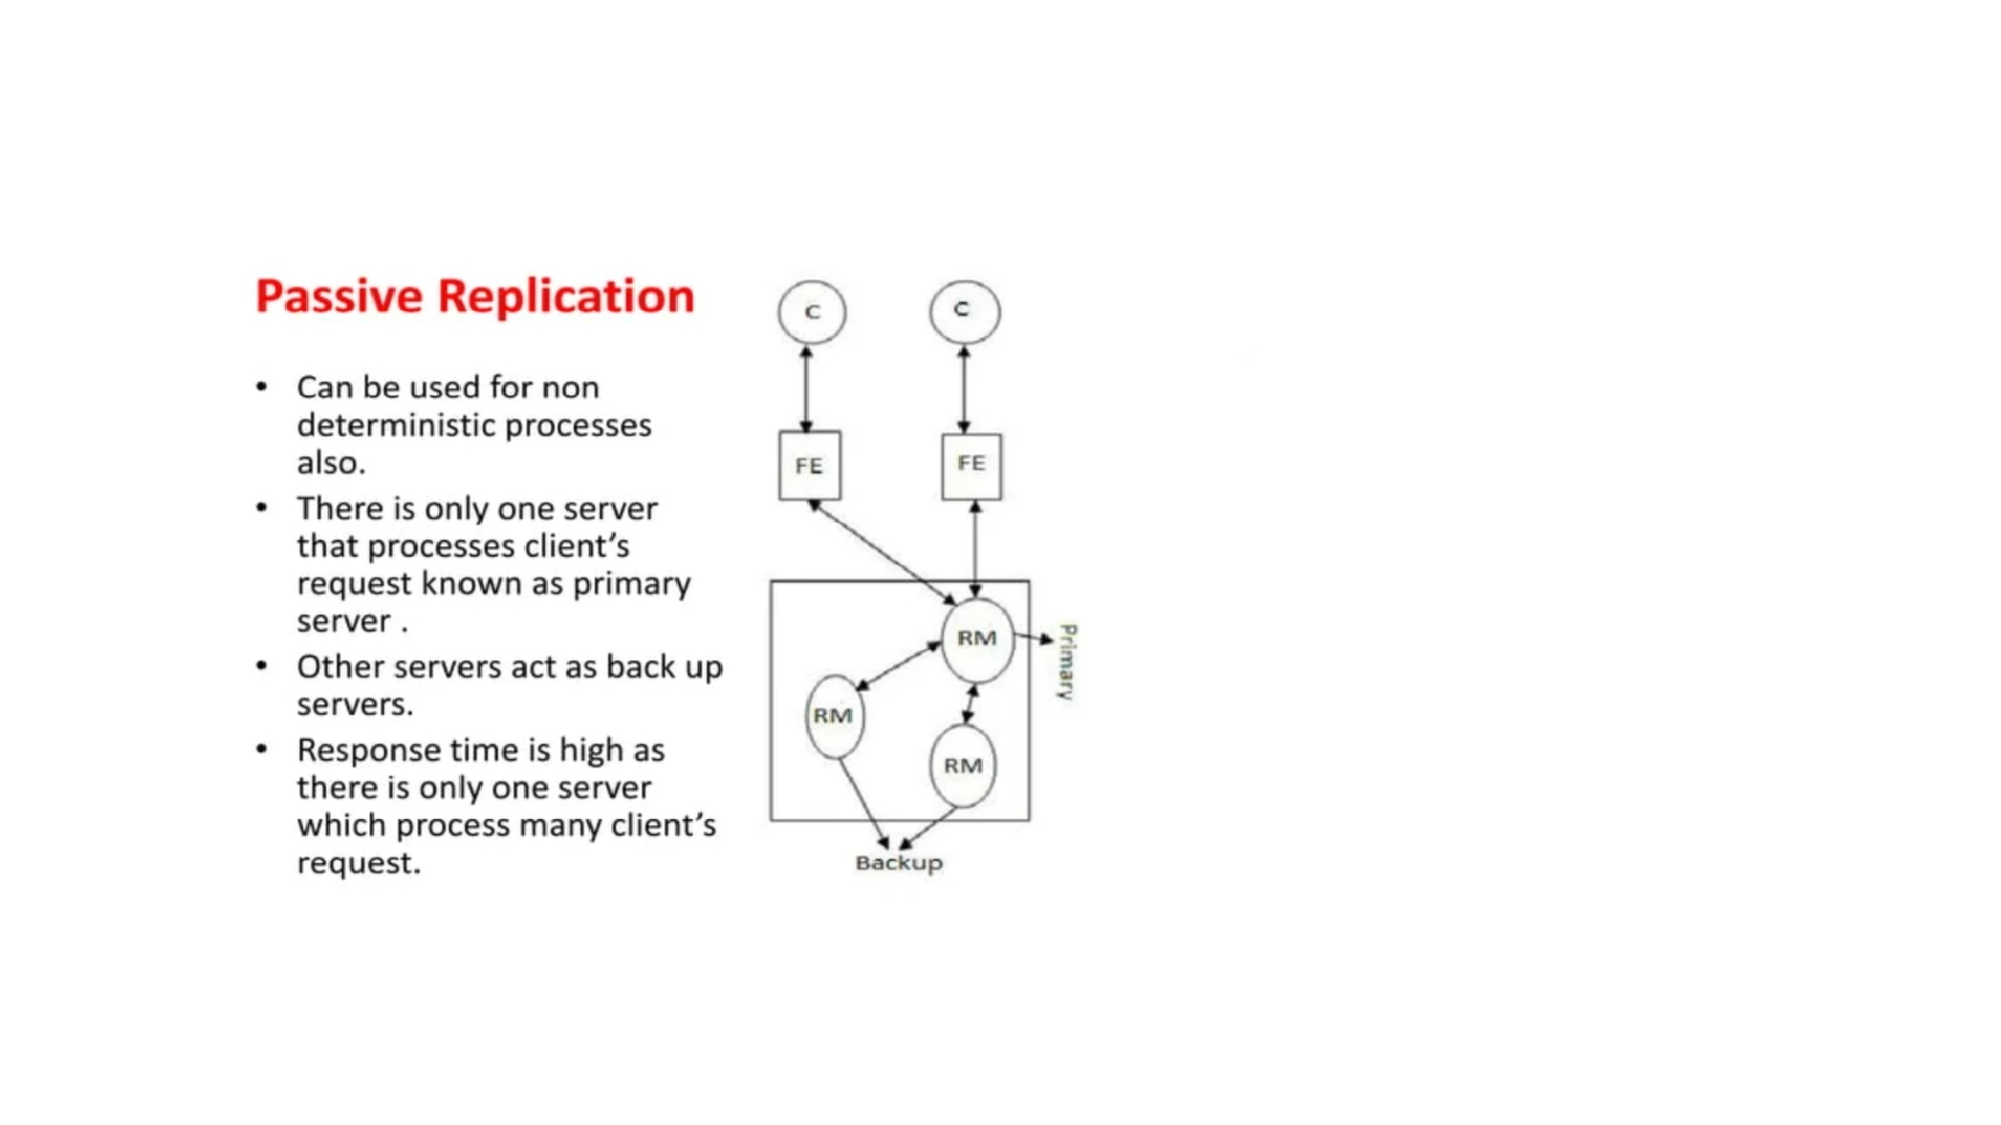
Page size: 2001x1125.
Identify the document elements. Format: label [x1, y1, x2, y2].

picture [199, 226, 1287, 988]
